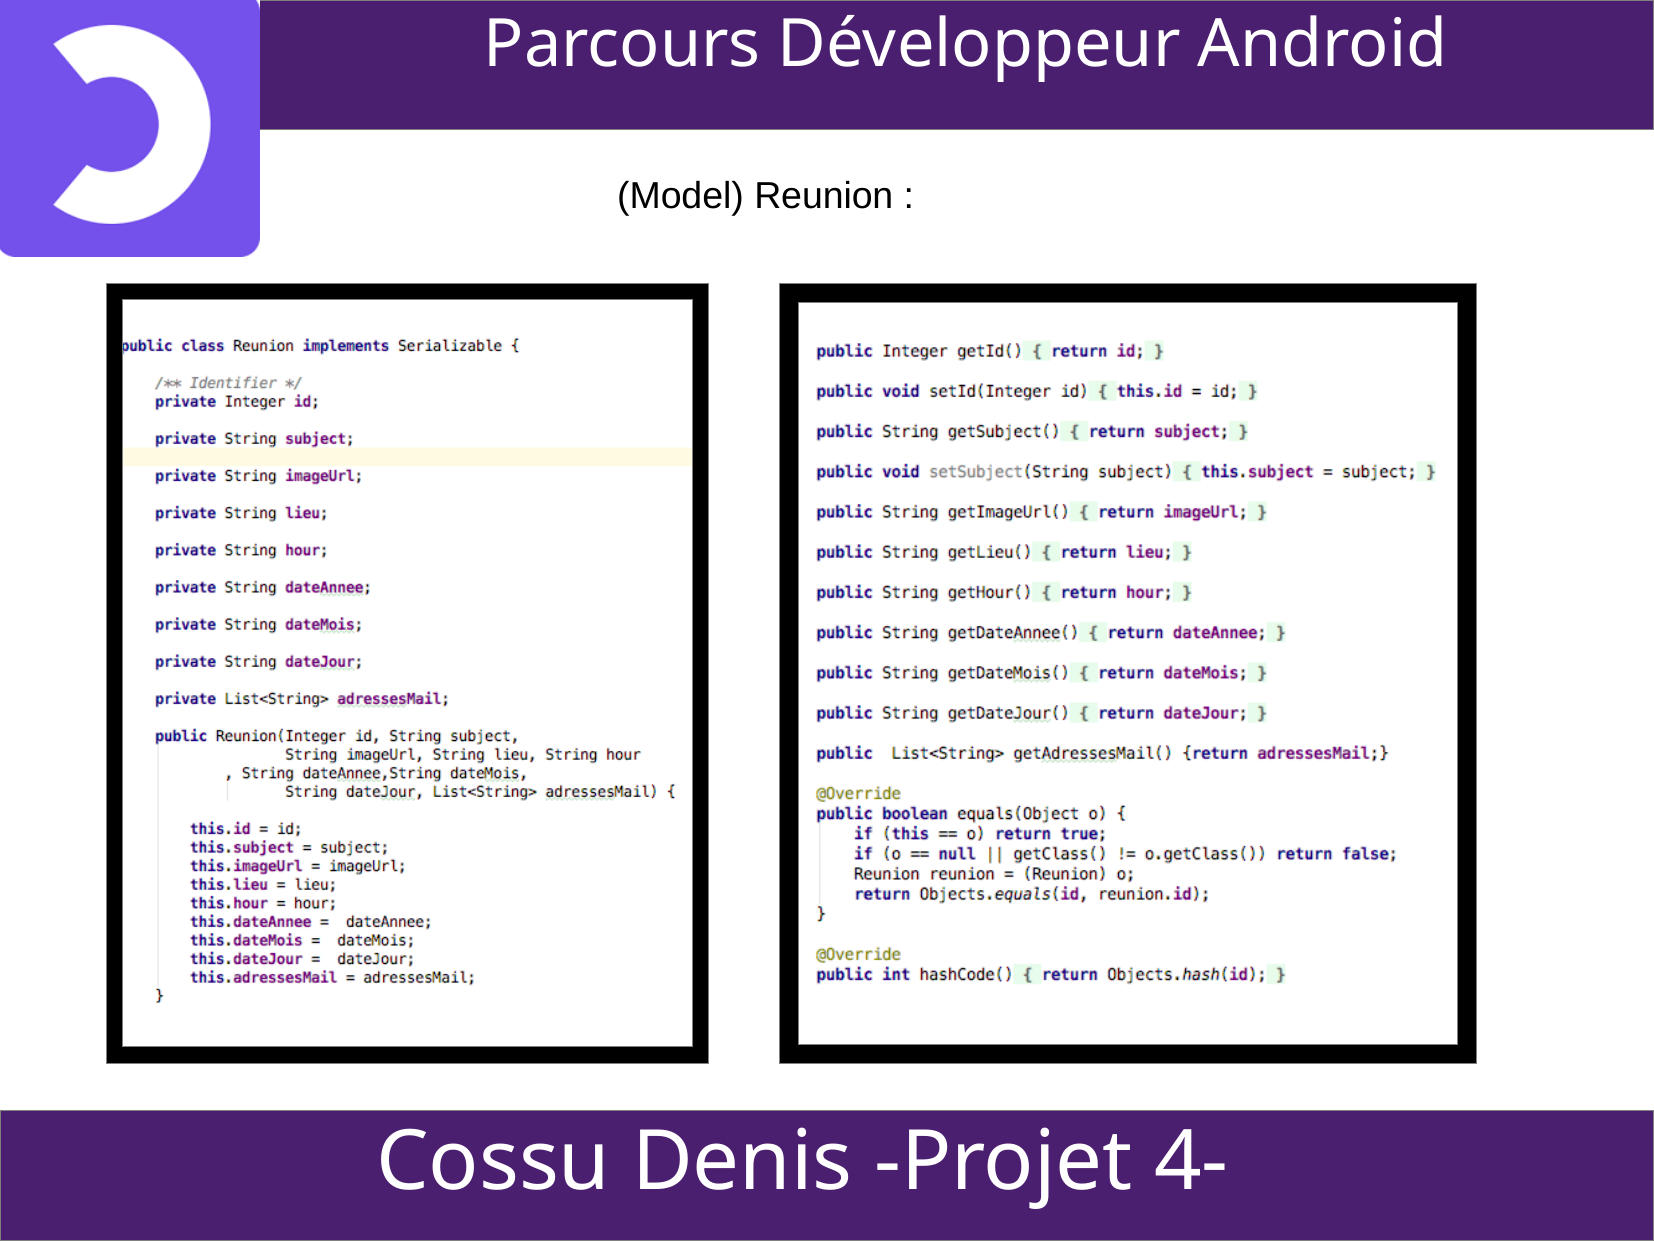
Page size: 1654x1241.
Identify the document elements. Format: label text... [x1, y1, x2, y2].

text_box [106, 283, 709, 1064]
picture [123, 335, 692, 1015]
picture [799, 330, 1441, 999]
text_box (Model) Reunion : [602, 167, 1335, 225]
text_box [779, 283, 1477, 1064]
picture [0, 0, 260, 257]
